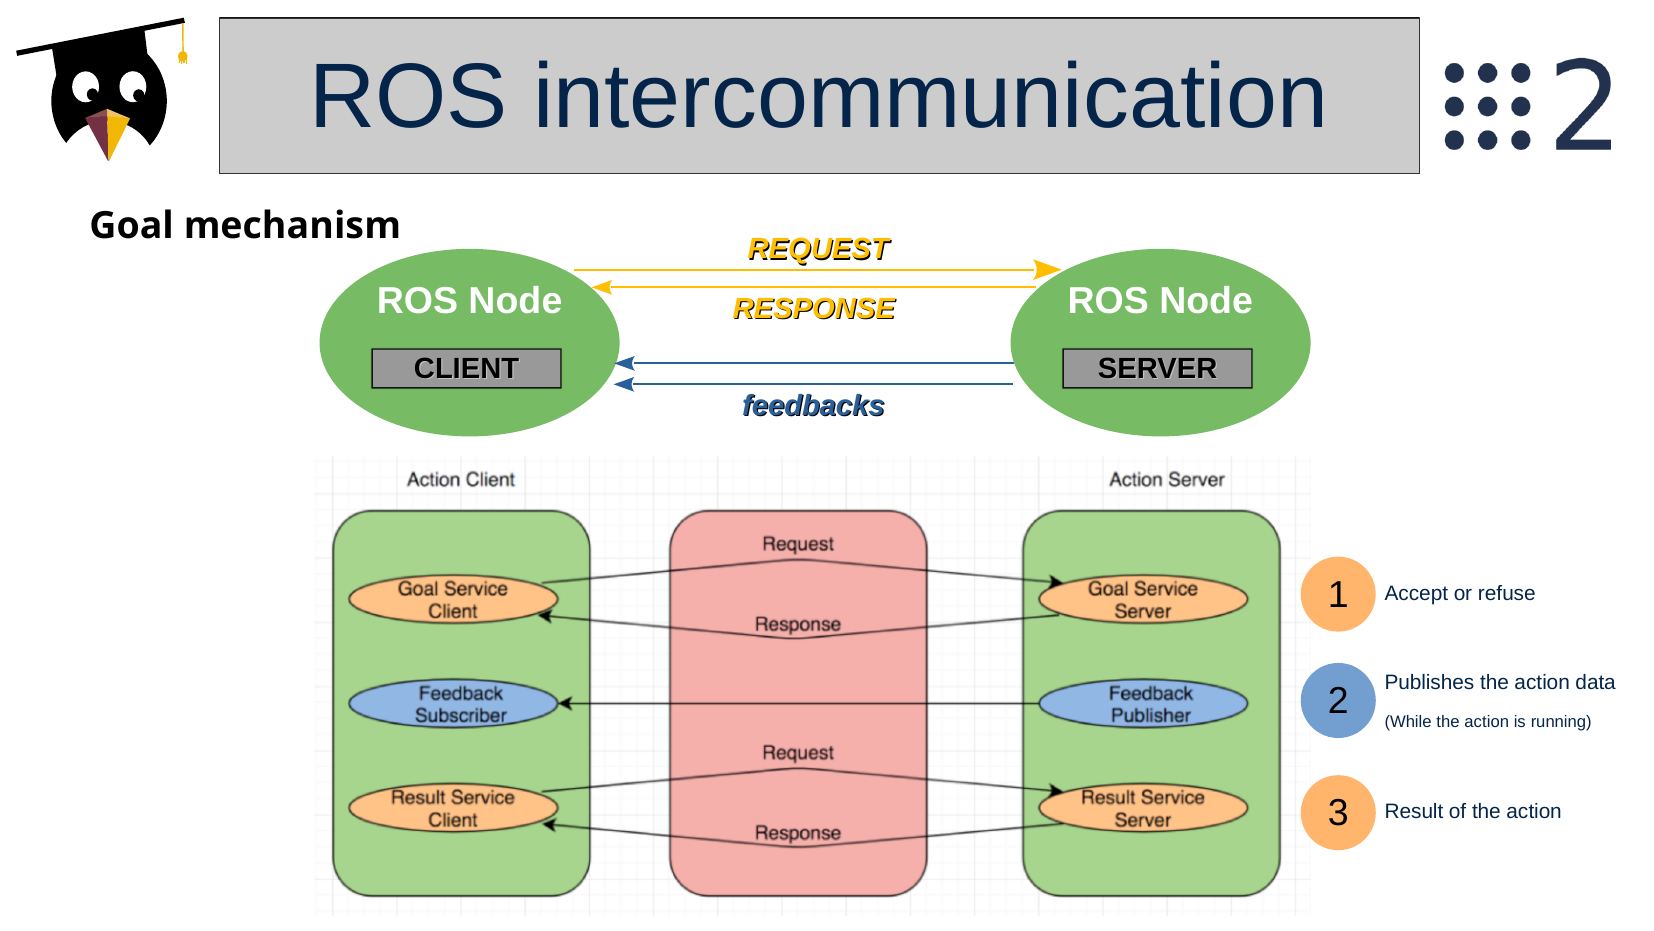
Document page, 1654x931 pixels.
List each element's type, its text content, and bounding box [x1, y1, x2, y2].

text_box ROS Node [319, 248, 620, 437]
picture [305, 448, 1311, 916]
text_box 3 [1300, 775, 1372, 851]
title ROS intercommunication [219, 18, 1420, 174]
text_box 2 [1300, 662, 1369, 739]
picture [1444, 21, 1611, 188]
text_box Accept or refuse [1369, 574, 1595, 613]
text_box ROS Node [1010, 248, 1311, 437]
text_box Result of the action [1369, 792, 1595, 831]
picture [16, 17, 188, 161]
text_box Publishes the action data (While the action is running) [1369, 662, 1642, 739]
text_box SERVER [1063, 349, 1252, 388]
text_box CLIENT [372, 349, 561, 388]
text_box 1 [1300, 556, 1371, 632]
text_box Goal mechanism [74, 193, 976, 259]
